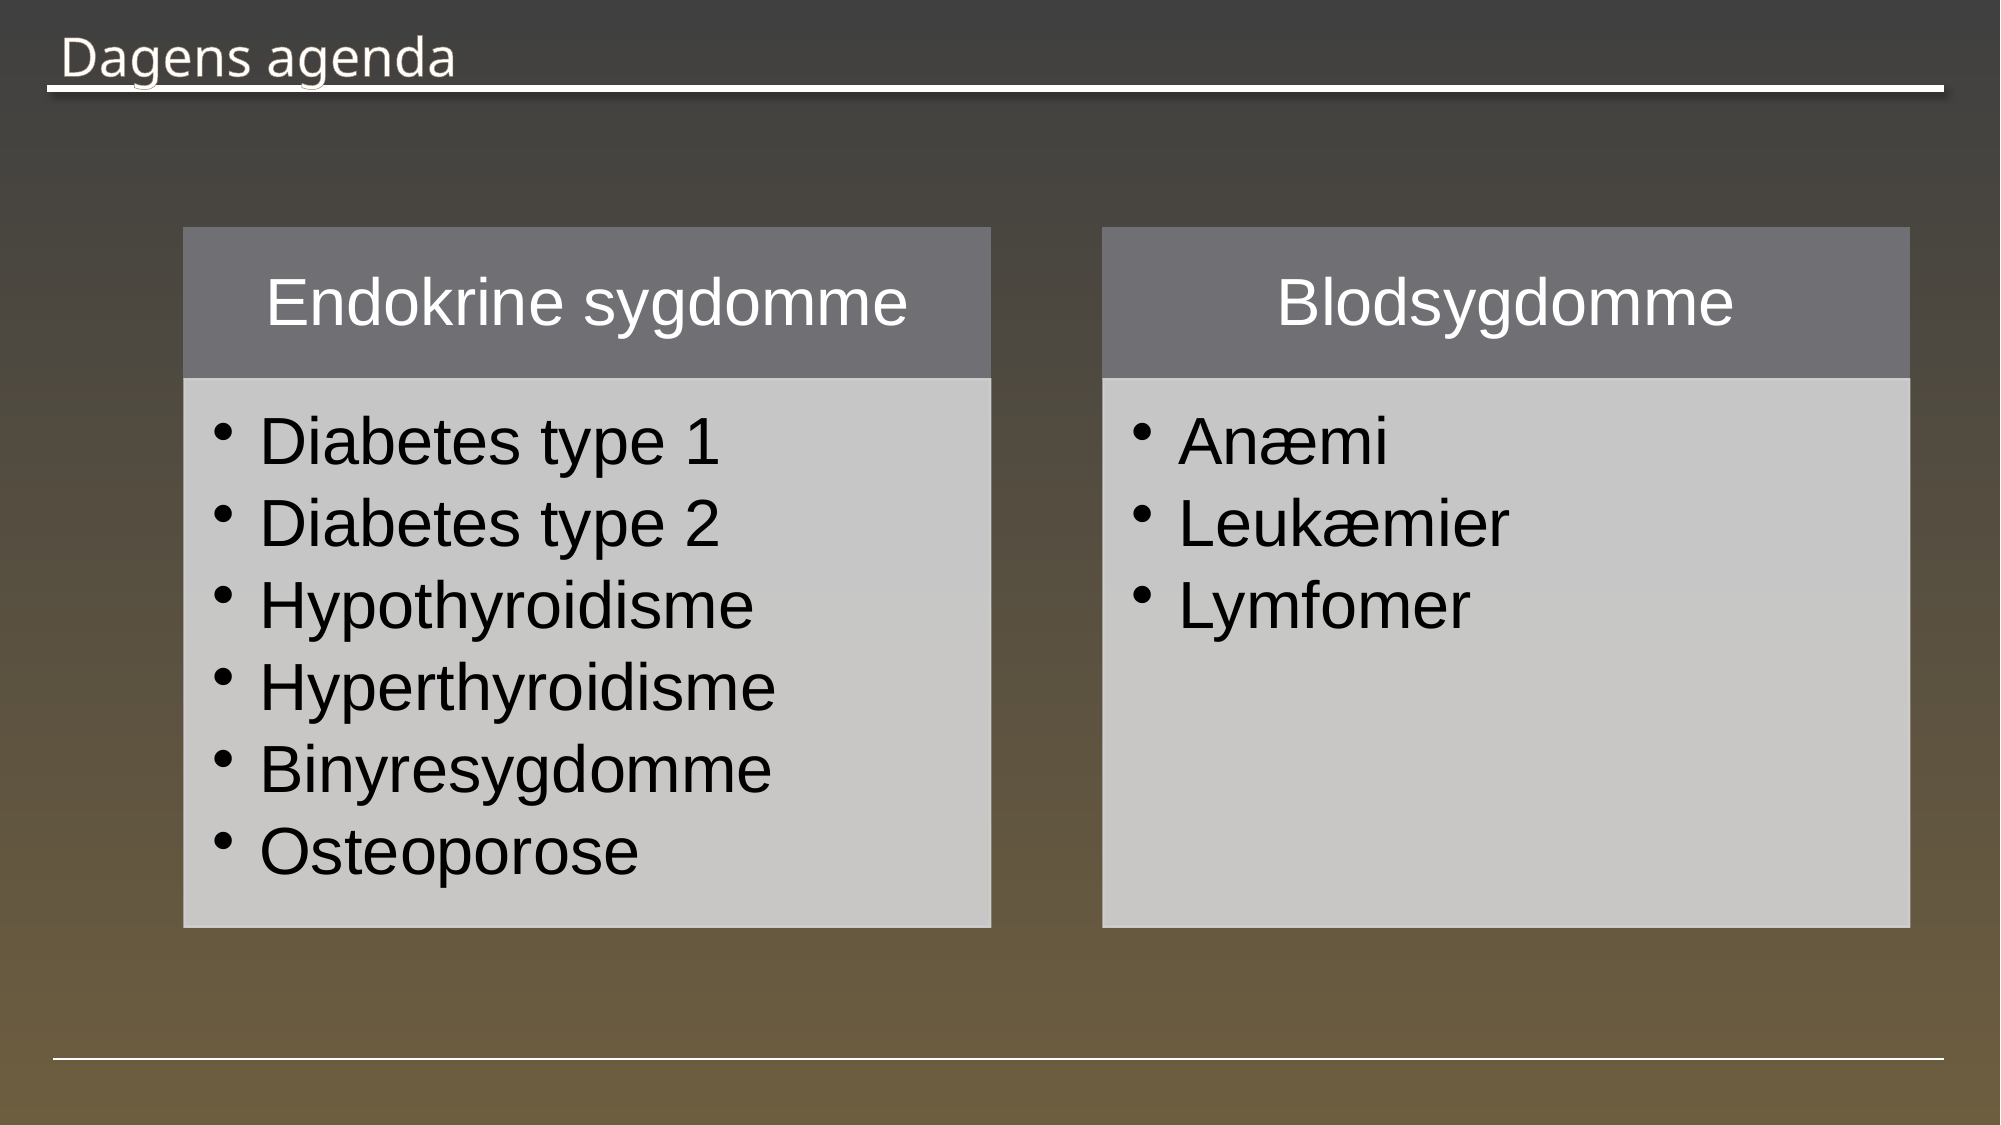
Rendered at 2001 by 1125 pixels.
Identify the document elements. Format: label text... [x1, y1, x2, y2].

title Dagens agenda [59, 29, 1021, 89]
text_box Diabetes type 1 Diabetes type 2 Hypothyroidisme Hyperthyroidisme Binyresygdomme Osteoporose [184, 379, 991, 927]
text_box Anæmi Leukæmier Lymfomer [1103, 379, 1910, 927]
text_box Endokrine sygdomme [184, 228, 991, 379]
text_box Blodsygdomme [1103, 228, 1910, 379]
